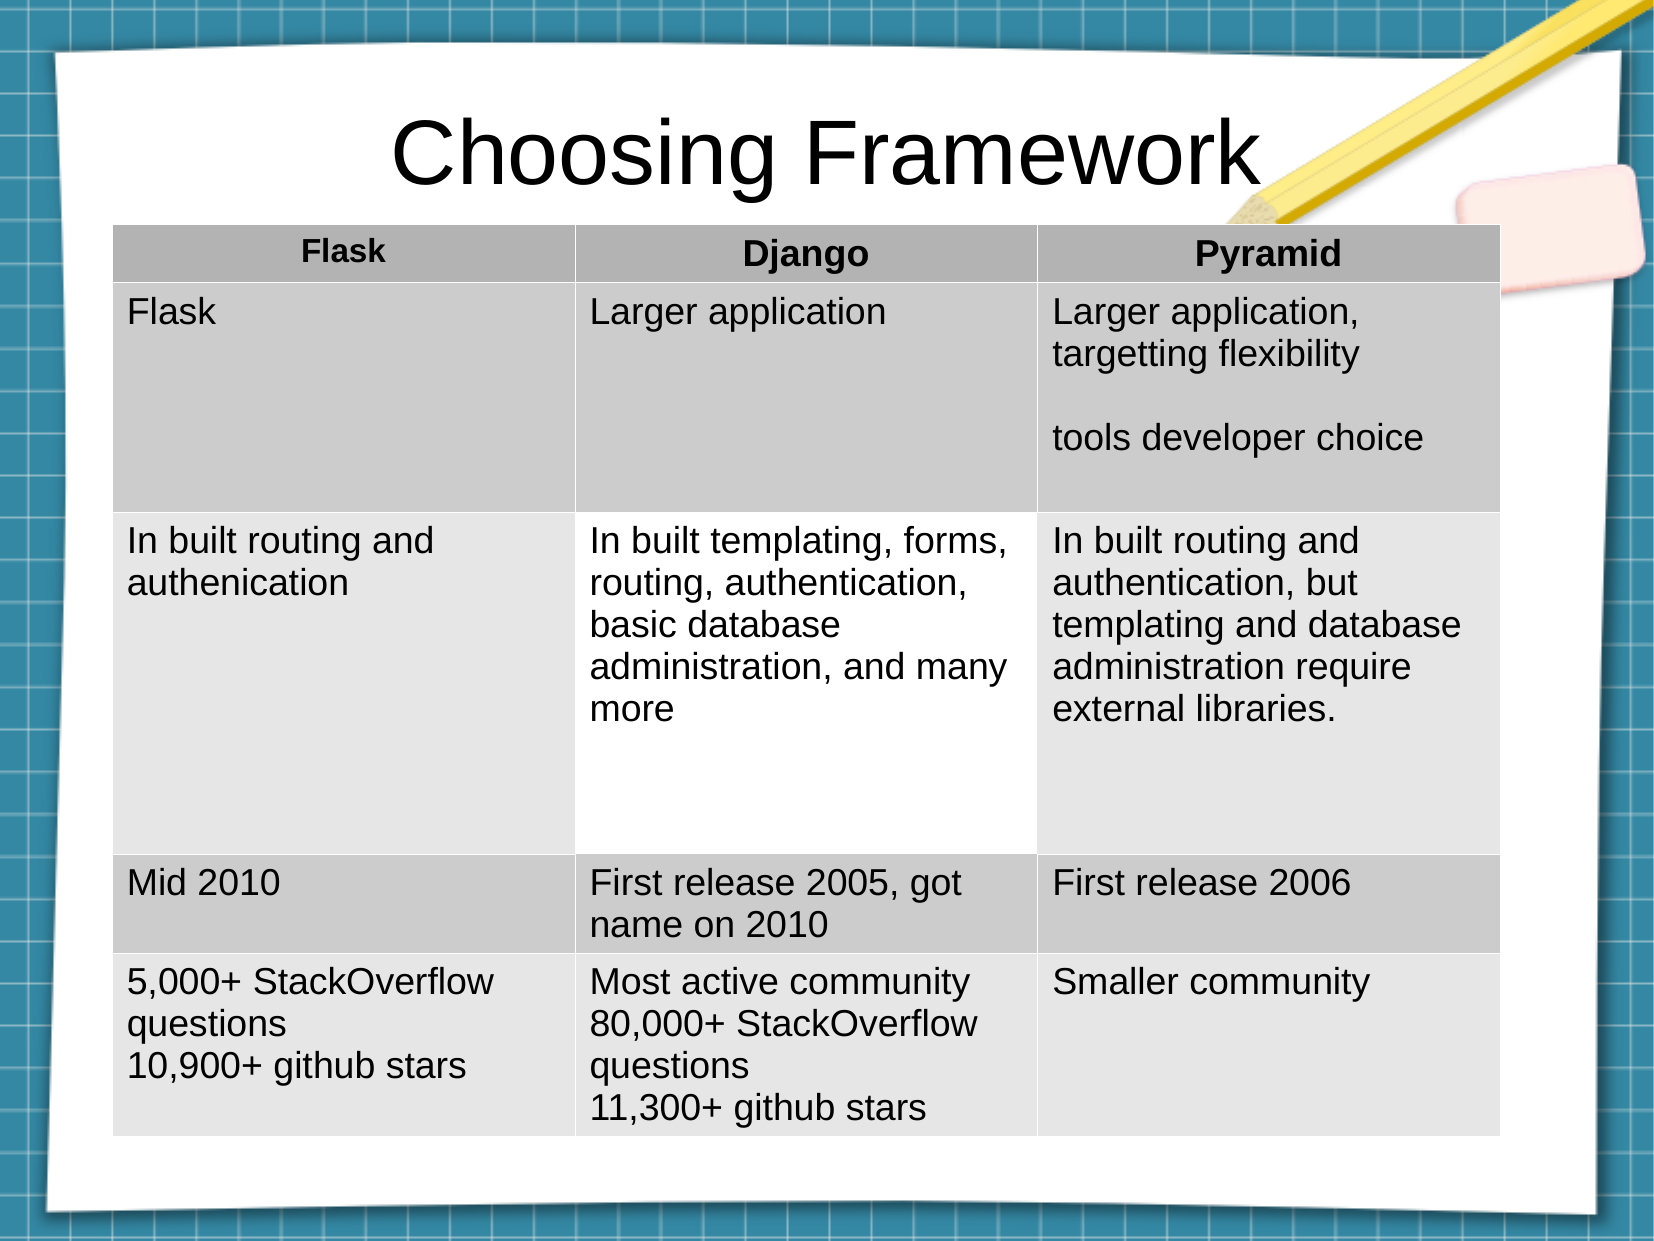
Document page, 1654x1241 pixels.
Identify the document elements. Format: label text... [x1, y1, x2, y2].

table_cell Larger application [576, 283, 1037, 512]
table_header Flask [113, 225, 575, 282]
table_cell In built routing and authentication, but templating and database administration require external libraries. [1037, 513, 1500, 854]
picture [0, 0, 1654, 1241]
table_cell Most active community 80,000+ StackOverflow questions 11,300+ github stars [576, 954, 1037, 1136]
table_header Django [576, 225, 1037, 282]
table_cell In built templating, forms, routing, authentication, basic database administration, and many more [575, 512, 1037, 854]
table_cell Smaller community [1038, 954, 1500, 1136]
table_cell 5,000+ StackOverflow questions 10,900+ github stars [113, 954, 575, 1136]
table_cell First release 2006 [1038, 855, 1500, 953]
title Choosing Framework [82, 49, 1571, 257]
table_cell Larger application, targetting flexibility tools developer choice [1038, 283, 1500, 512]
table_cell In built routing and authenication [113, 513, 575, 854]
table_header Pyramid [1038, 225, 1500, 282]
table_cell Mid 2010 [113, 855, 575, 953]
table_cell Flask [113, 283, 575, 512]
table_cell First release 2005, got name on 2010 [576, 854, 1037, 953]
